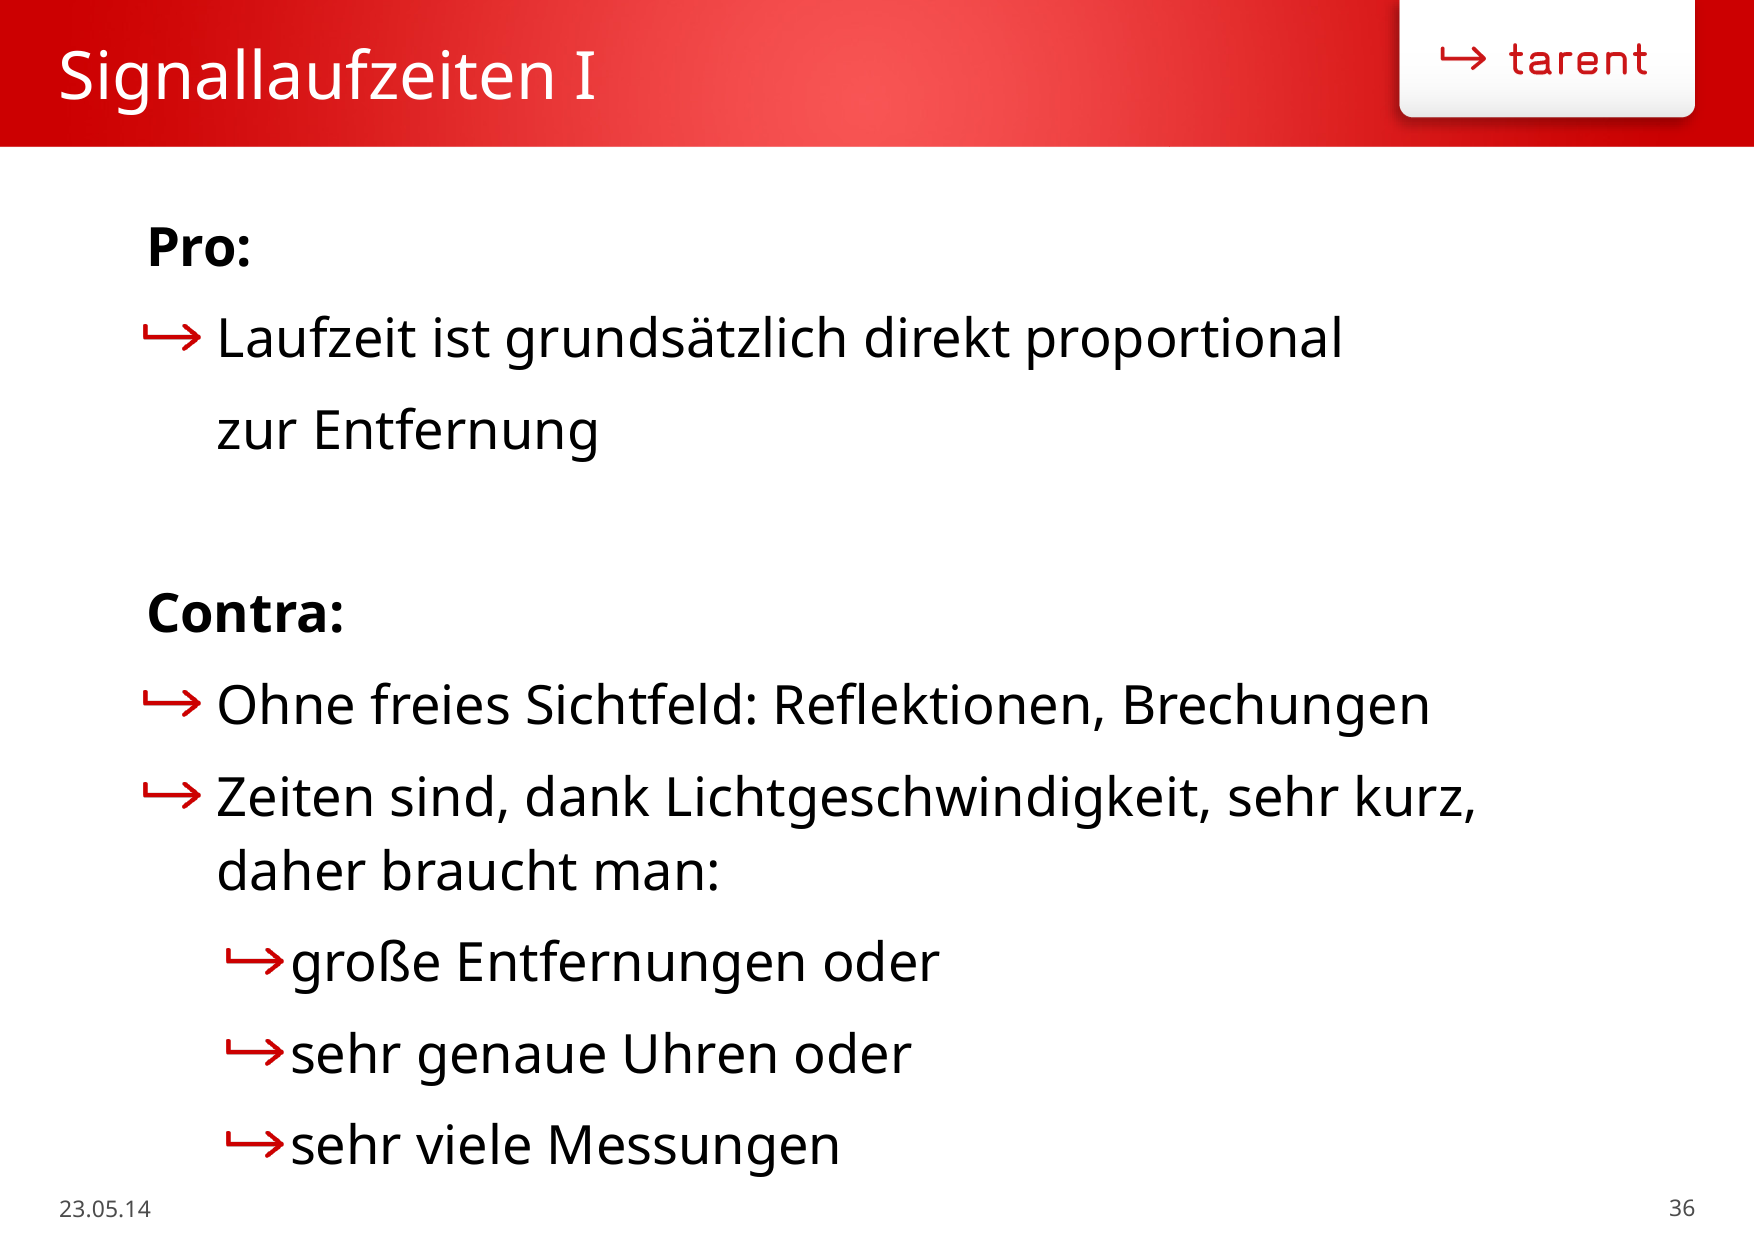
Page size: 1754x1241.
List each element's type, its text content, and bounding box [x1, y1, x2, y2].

picture [0, 0, 1754, 1240]
title Signallaufzeiten I [59, 0, 1638, 177]
text_box Pro: Laufzeit ist grundsätzlich direkt proportional zur Entfernung Contra: Ohne freies Sichtfeld: Reflektionen, Brechungen Zeiten sind, dank Lichtgeschwindigkeit, sehr kurz, daher braucht man: große Entfernungen oder sehr genaue Uhren oder sehr viele Messungen [0, 200, 1589, 1185]
